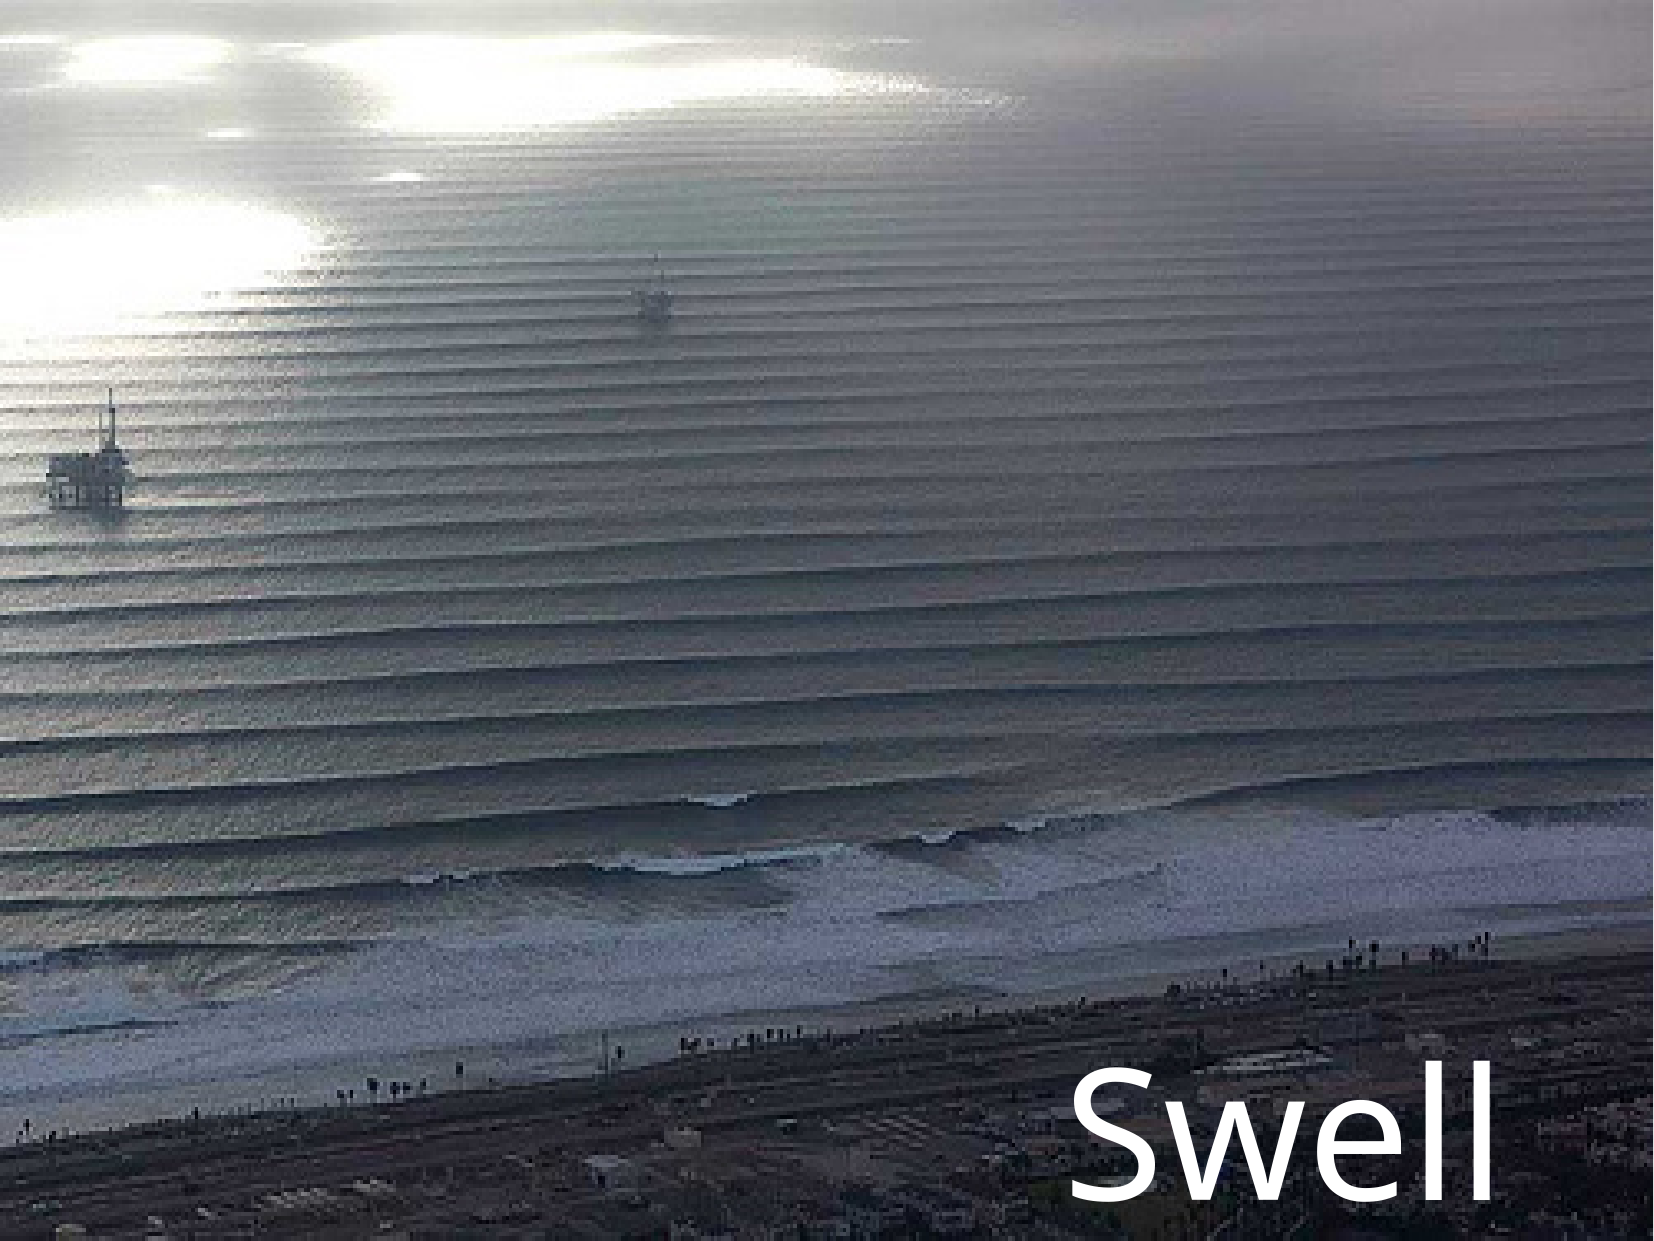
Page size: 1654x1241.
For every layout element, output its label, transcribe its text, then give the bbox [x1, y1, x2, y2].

picture [0, 0, 1654, 1241]
text_box Swell [1048, 996, 1626, 1241]
